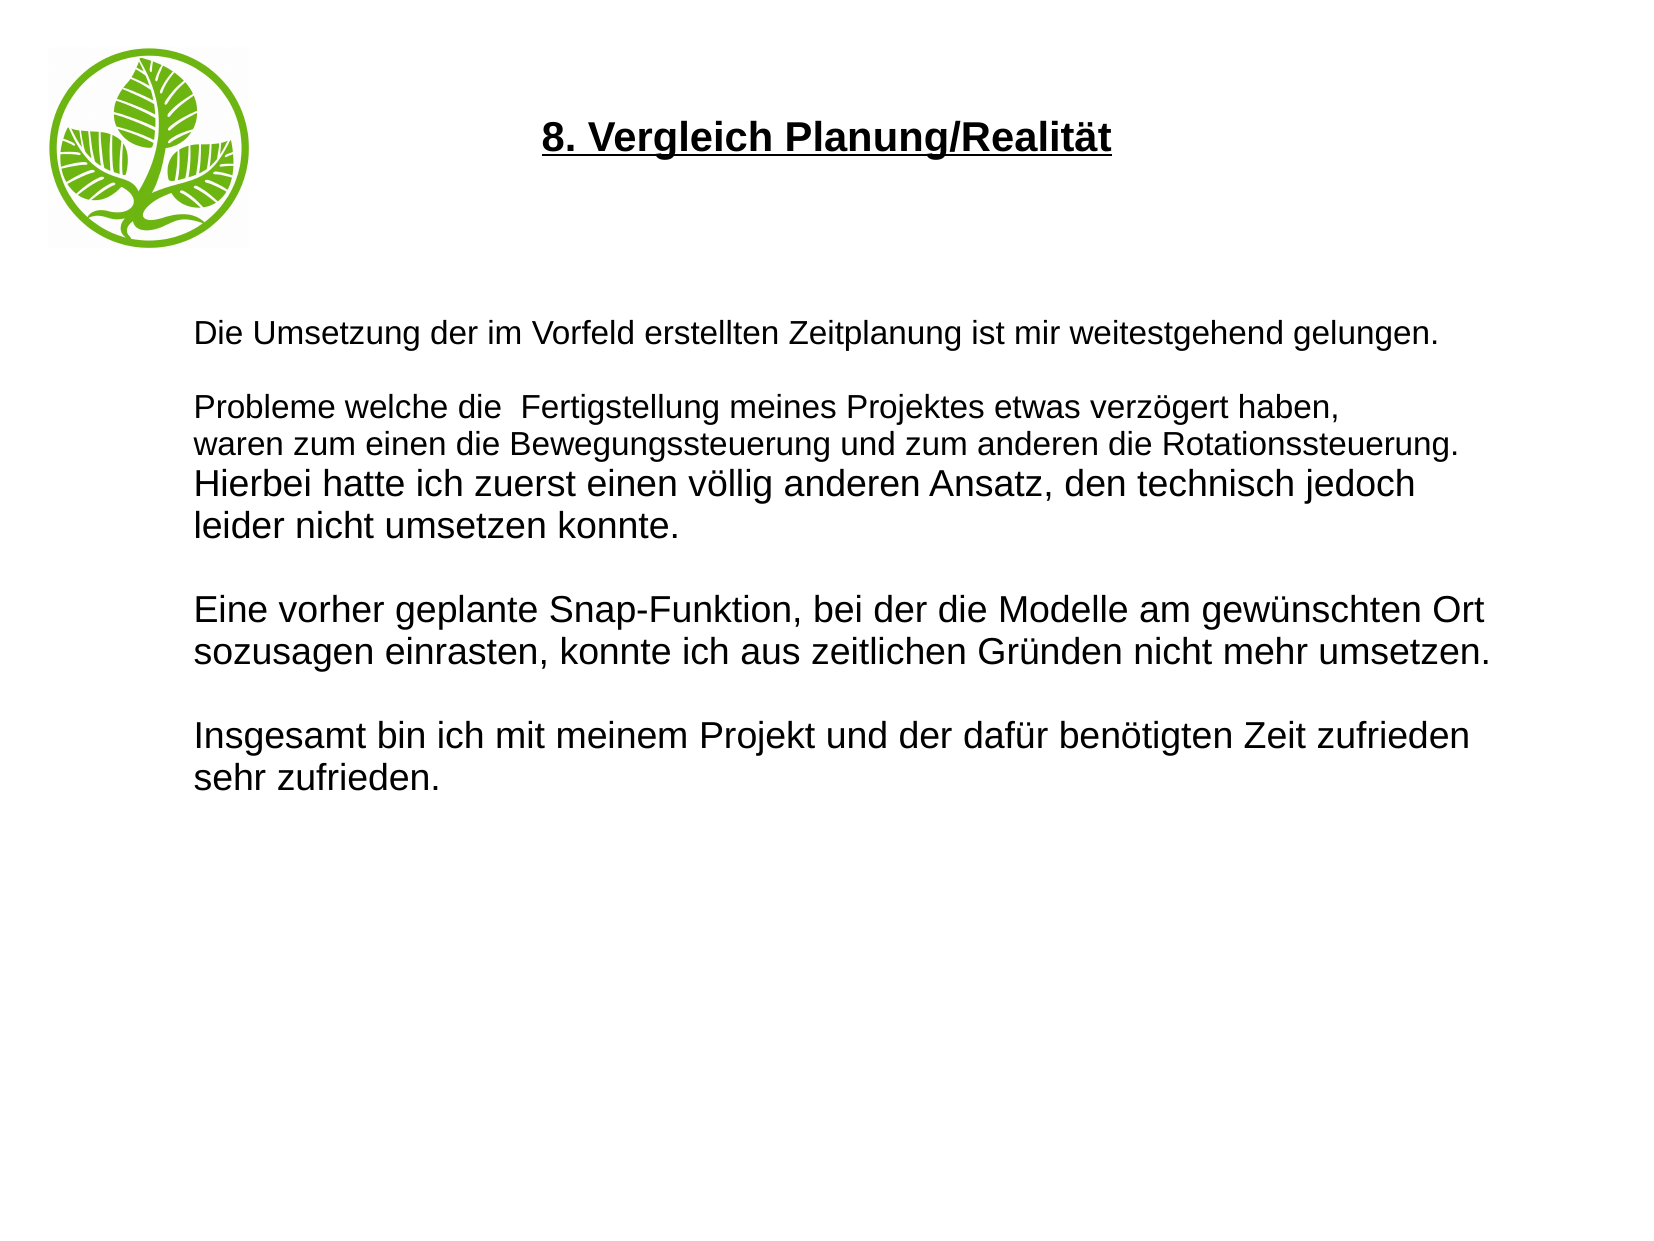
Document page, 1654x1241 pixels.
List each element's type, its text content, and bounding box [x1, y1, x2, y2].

text_box Die Umsetzung der im Vorfeld erstellten Zeitplanung ist mir weitestgehend gelungen. Probleme welche die Fertigstellung meines Projektes etwas verzögert haben, waren zum einen die Bewegungssteuerung und zum anderen die Rotationssteuerung. Hierbei hatte ich zuerst einen völlig anderen Ansatz, den technisch jedoch leider nicht umsetzen konnte. Eine vorher geplante Snap-Funktion, bei der die Modelle am gewünschten Ort sozusagen einrasten, konnte ich aus zeitlichen Gründen nicht mehr umsetzen. Insgesamt bin ich mit meinem Projekt und der dafür benötigten Zeit zufrieden sehr zufrieden. [178, 307, 1507, 1102]
picture [48, 47, 249, 249]
text_box 8. Vergleich Planung/Realität [526, 106, 1127, 169]
